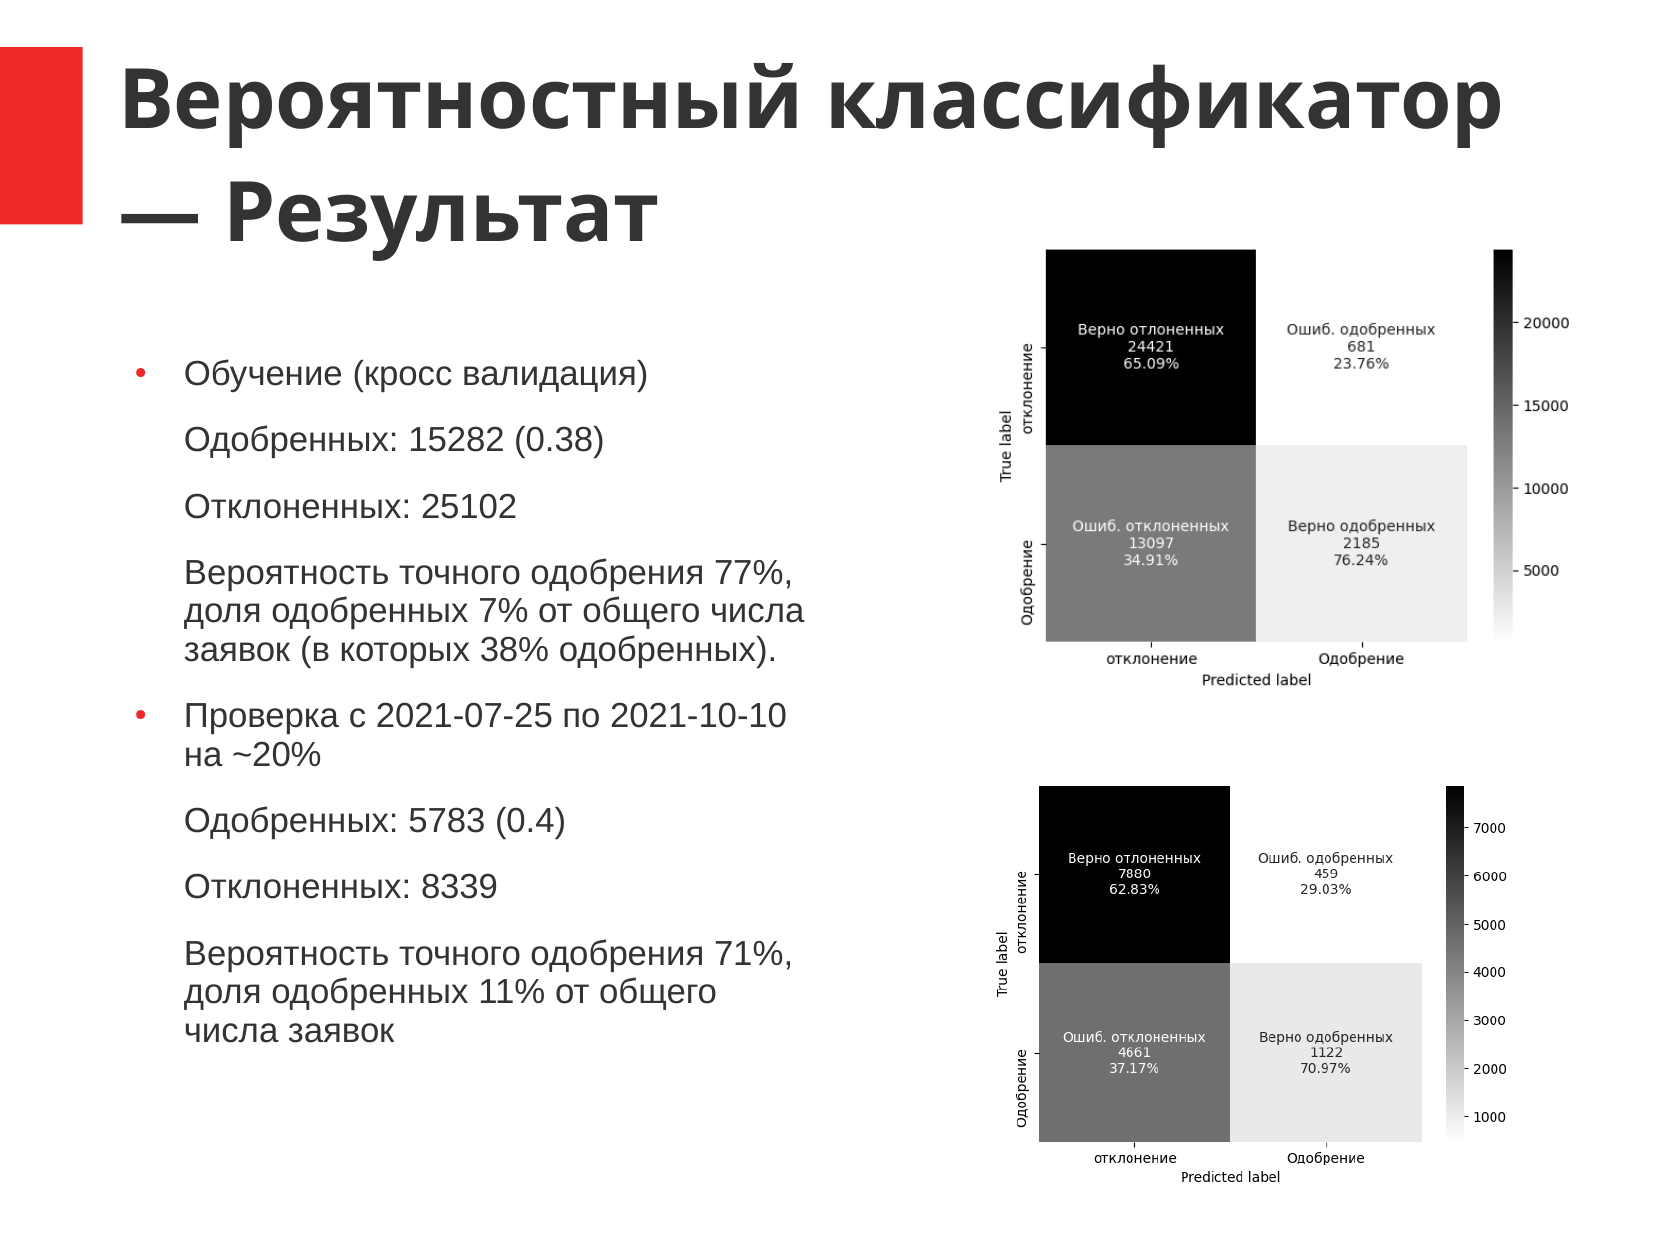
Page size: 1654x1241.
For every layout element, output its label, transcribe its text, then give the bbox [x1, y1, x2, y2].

title Вероятностный классификатор — Результат [118, 39, 1571, 267]
picture [961, 188, 1640, 698]
picture [961, 729, 1579, 1193]
list Обучение (кросс валидация) Одобренных: 15282 (0.38) Отклоненных: 25102 Вероятность точного одобрения 77%, доля одобренных 7% от общего числа заявок (в которых 38% одобренных). Проверка с 2021-07-25 по 2021-10-10 на ~20% Одобренных: 5783 (0.4) Отклоненных: 8339 Вероятность точного одобрения 71%, доля одобренных 11% от общего числа заявок [118, 354, 810, 1074]
